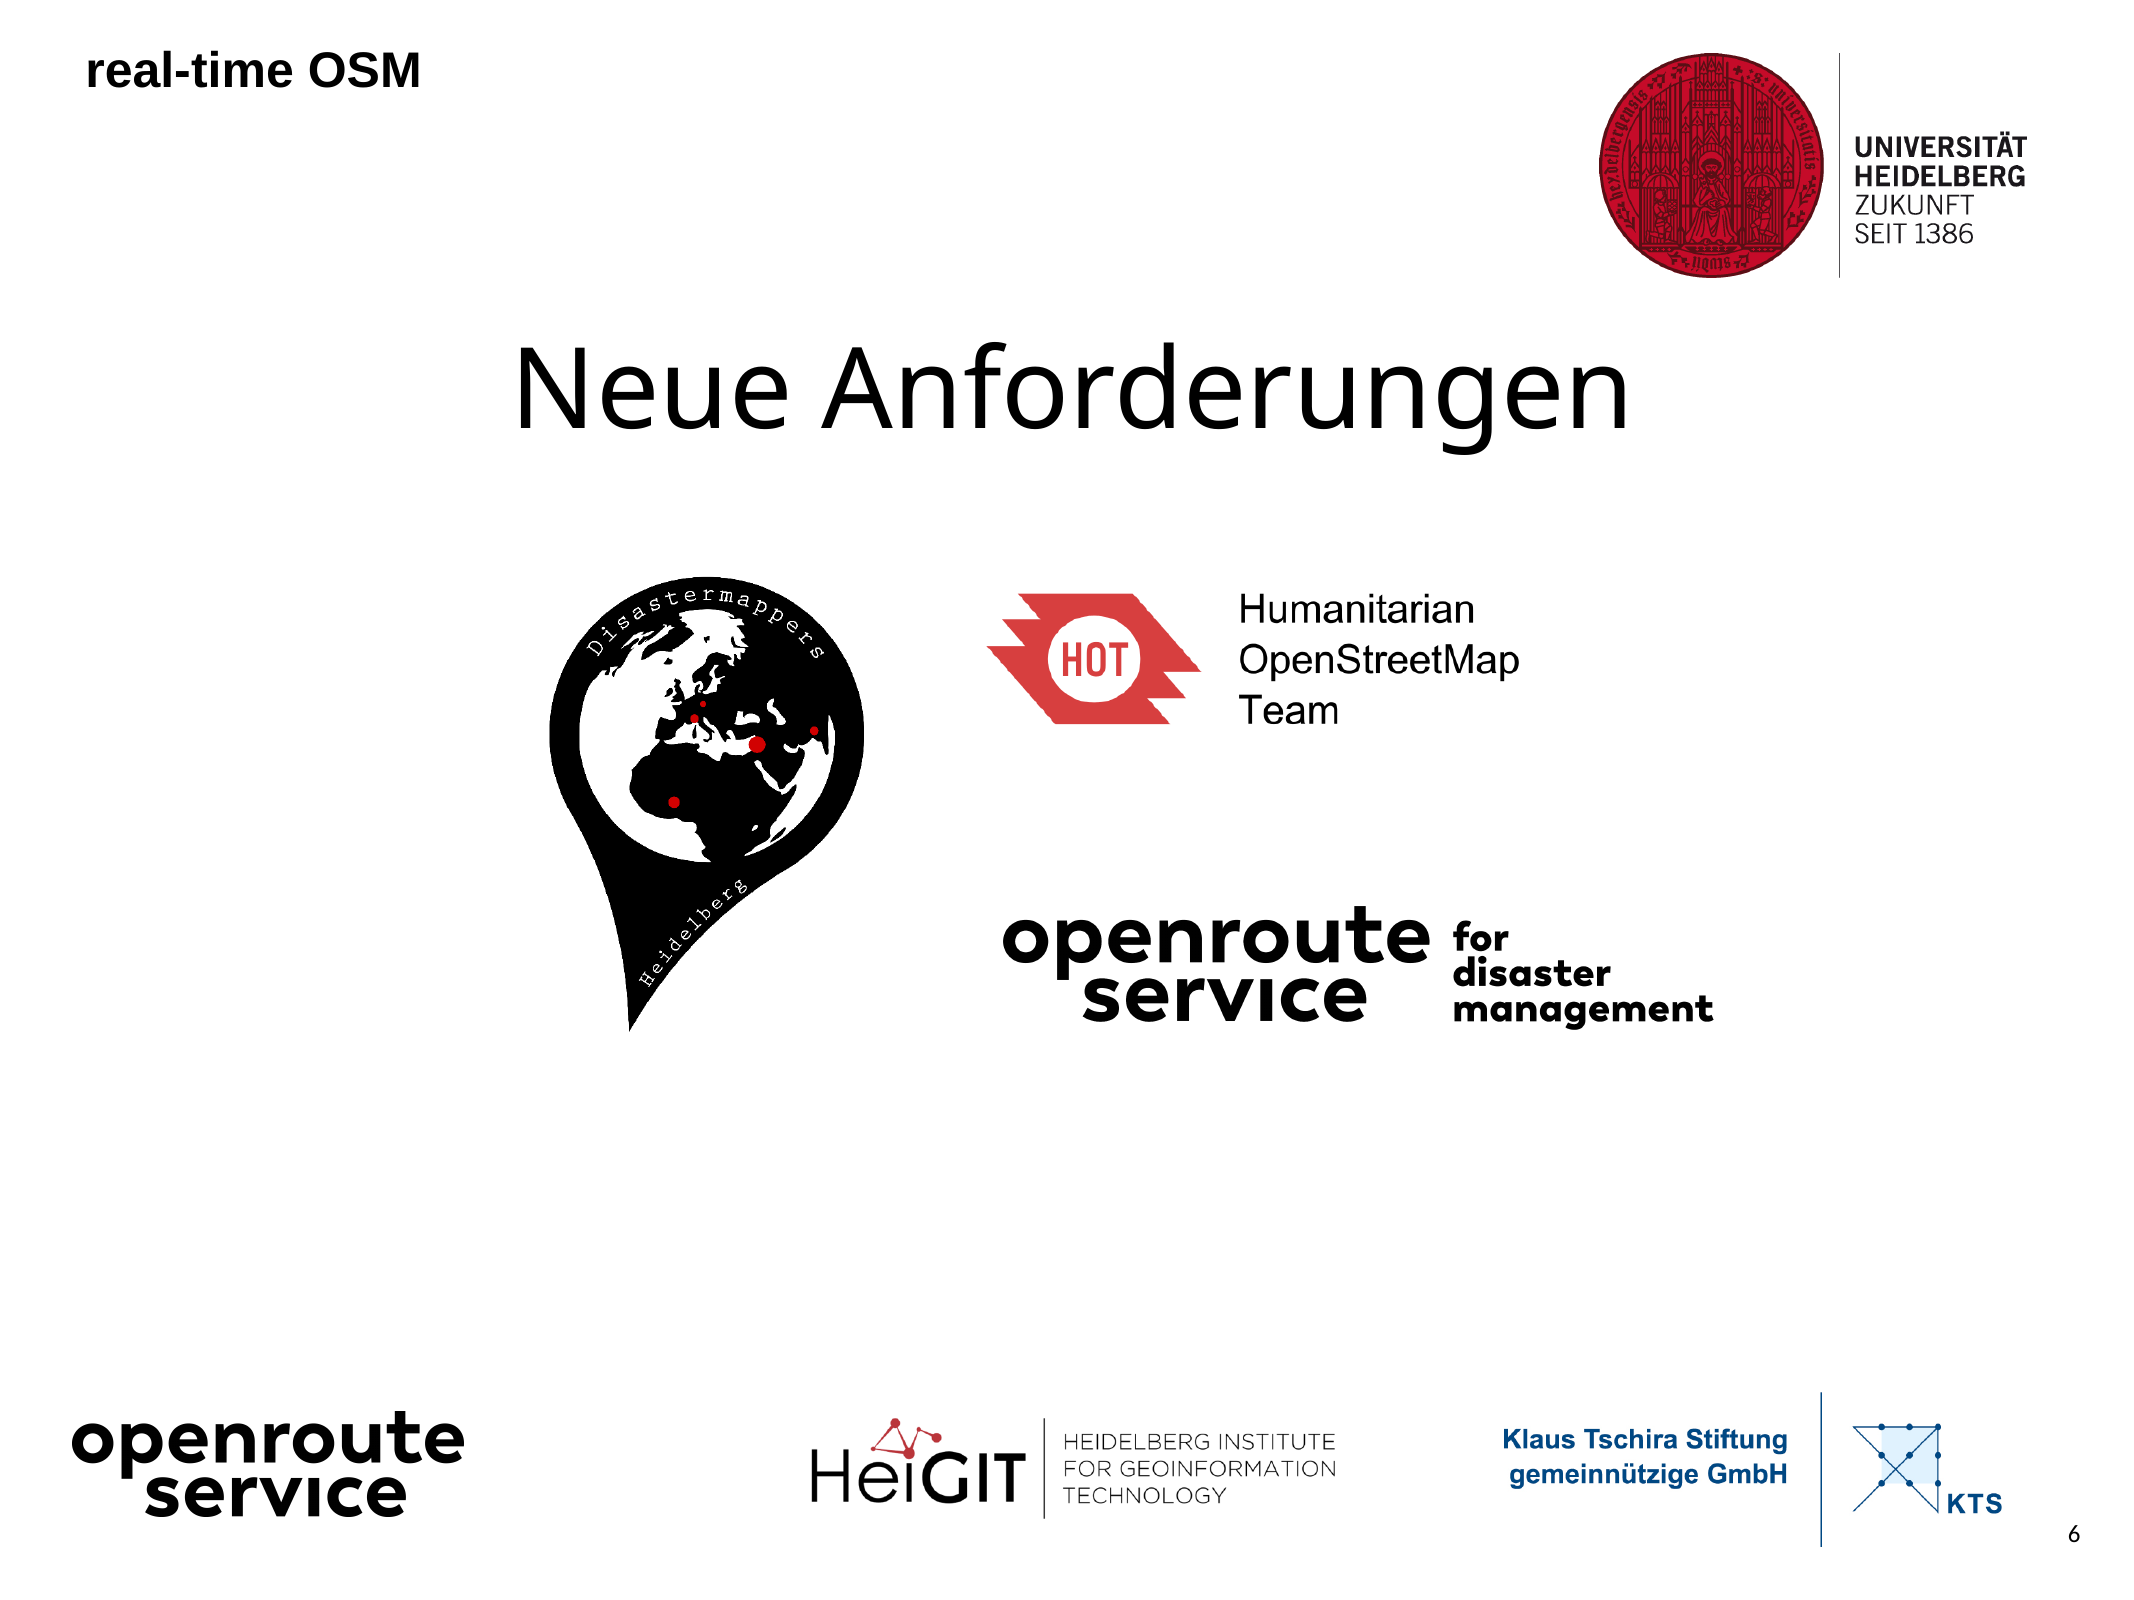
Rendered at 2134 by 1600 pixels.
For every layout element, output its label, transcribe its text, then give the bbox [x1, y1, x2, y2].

text_box Neue Anforderungen [502, 307, 1644, 460]
text_box real-time OSM [74, 26, 434, 109]
picture [1599, 53, 2027, 278]
picture [1003, 906, 1723, 1034]
picture [476, 574, 937, 1034]
picture [971, 574, 1534, 739]
picture [797, 1395, 1349, 1533]
picture [1474, 1330, 2034, 1597]
picture [72, 1411, 464, 1517]
